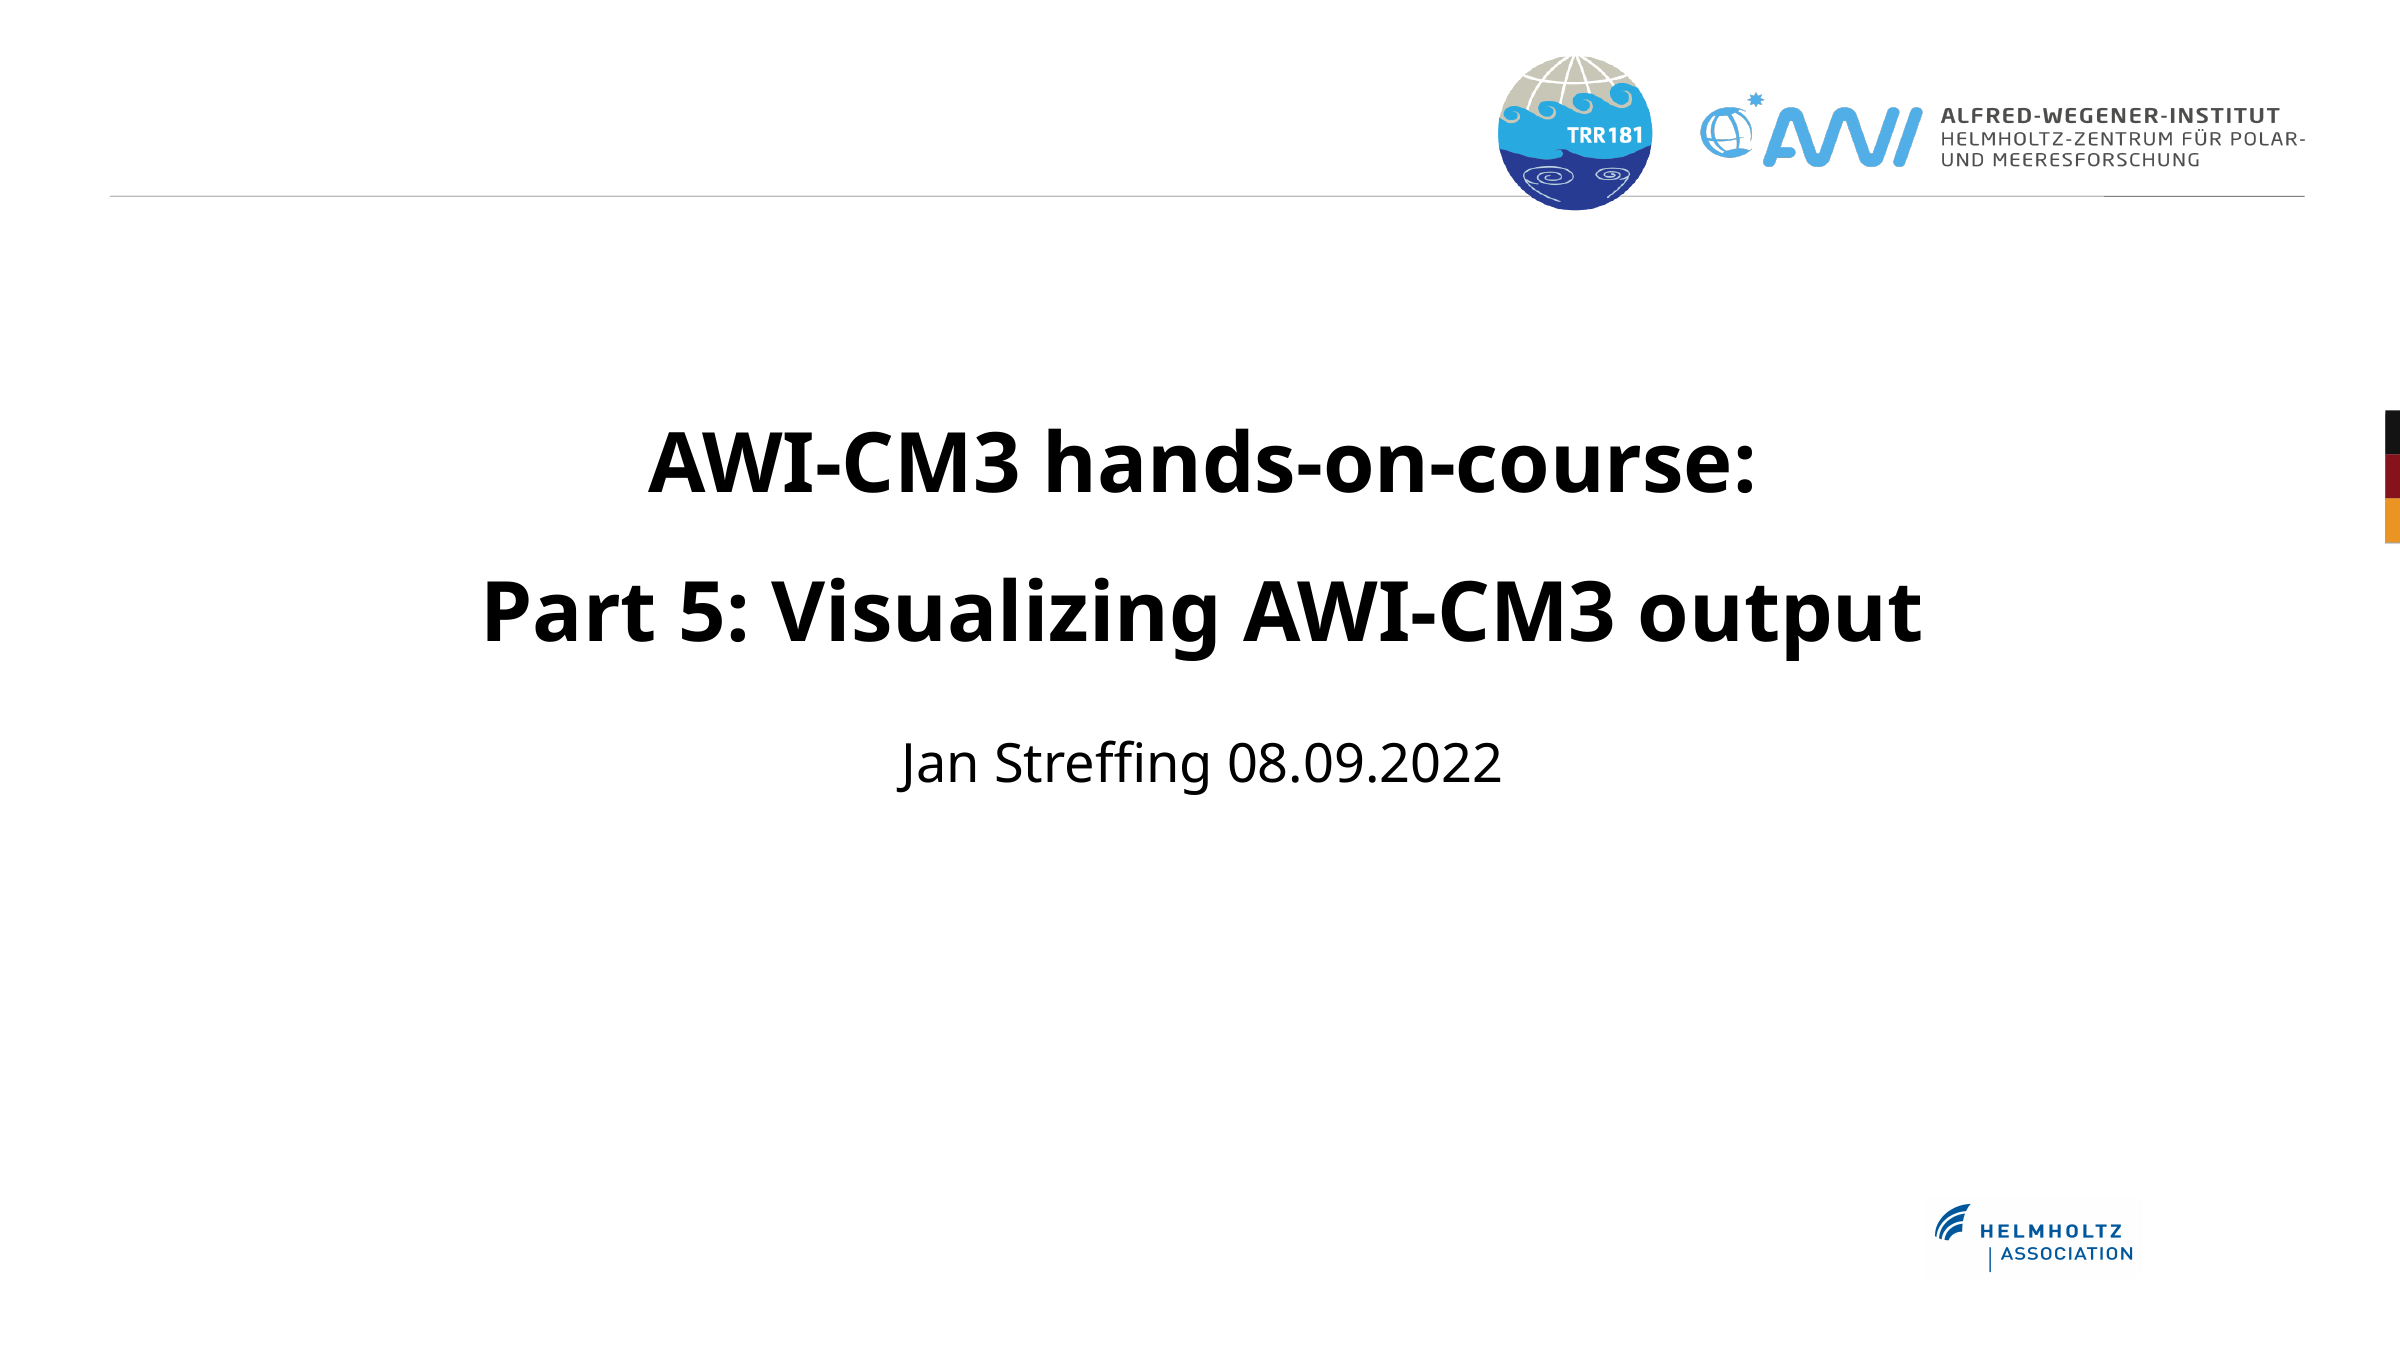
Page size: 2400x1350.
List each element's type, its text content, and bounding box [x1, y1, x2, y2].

text_box AWI-CM3 hands-on-course: Part 5: Visualizing AWI-CM3 output Jan Streffing 08.09.2022 [109, 232, 2297, 1286]
picture [1700, 92, 2305, 167]
picture [1495, 53, 1654, 213]
